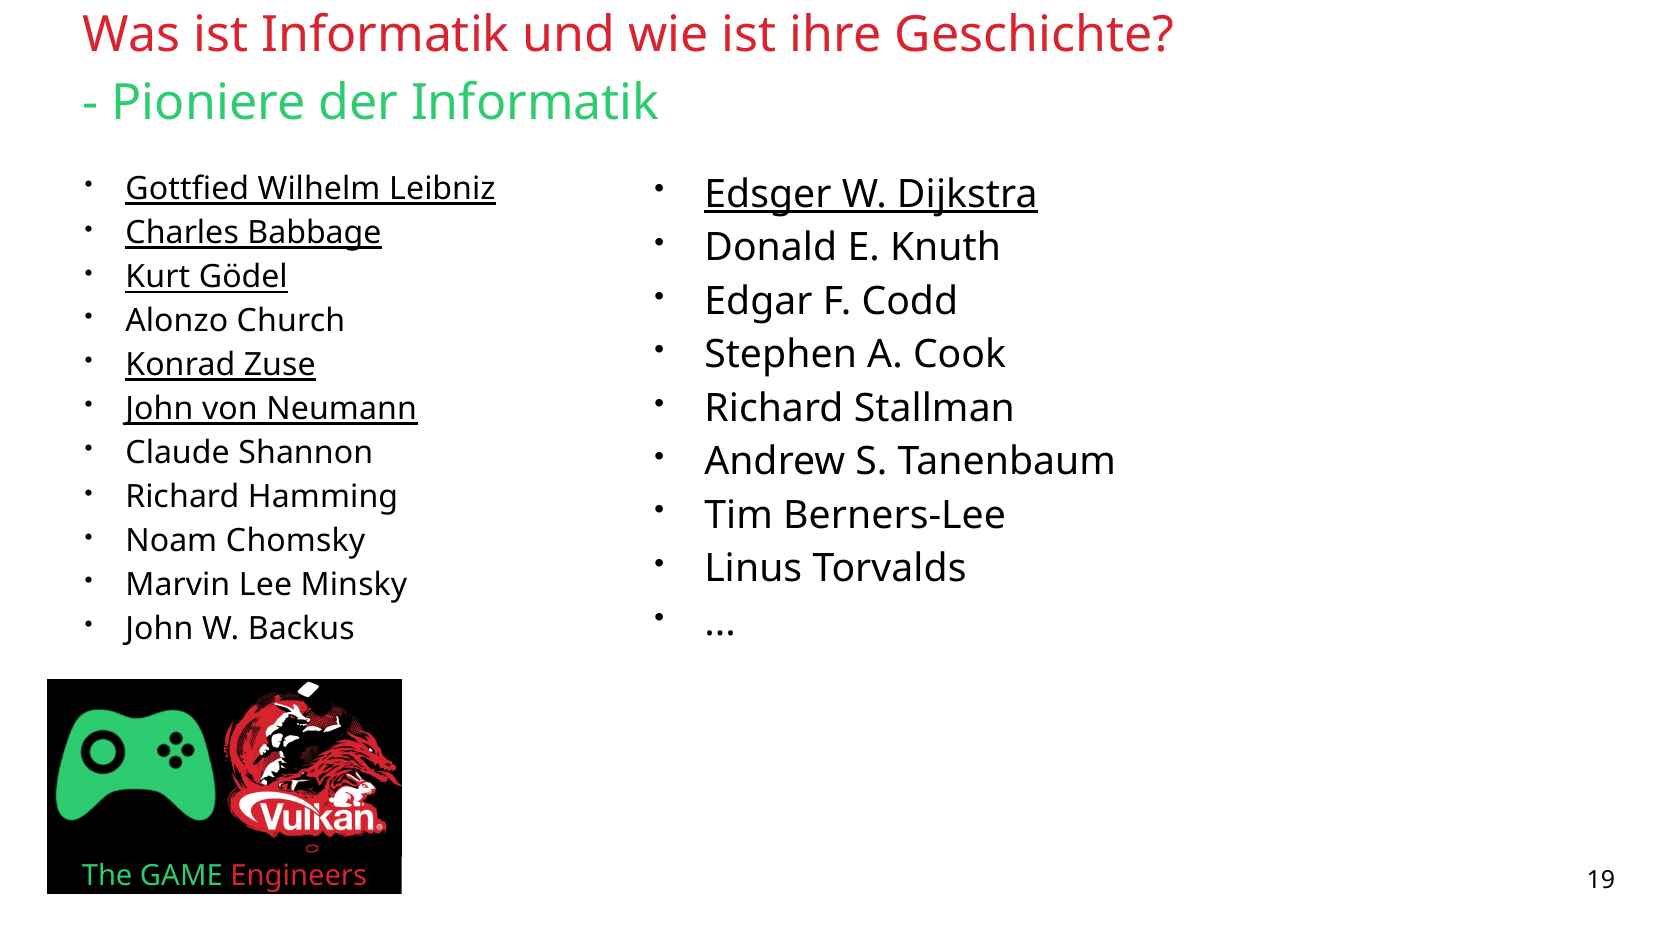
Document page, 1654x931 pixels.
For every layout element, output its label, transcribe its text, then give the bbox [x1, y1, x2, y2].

list Gottfied Wilhelm Leibniz Charles Babbage Kurt Gödel Alonzo Church Konrad Zuse John von Neumann Claude Shannon Richard Hamming Noam Chomsky Marvin Lee Minsky John W. Backus [70, 165, 637, 650]
list Edsger W. Dijkstra Donald E. Knuth Edgar F. Codd Stephen A. Cook Richard Stallman Andrew S. Tanenbaum Tim Berners-Lee Linus Torvalds ... [637, 165, 1205, 650]
picture [47, 679, 402, 857]
title Was ist Informatik und wie ist ihre Geschichte? - Pioniere der Informatik [82, 7, 1571, 125]
